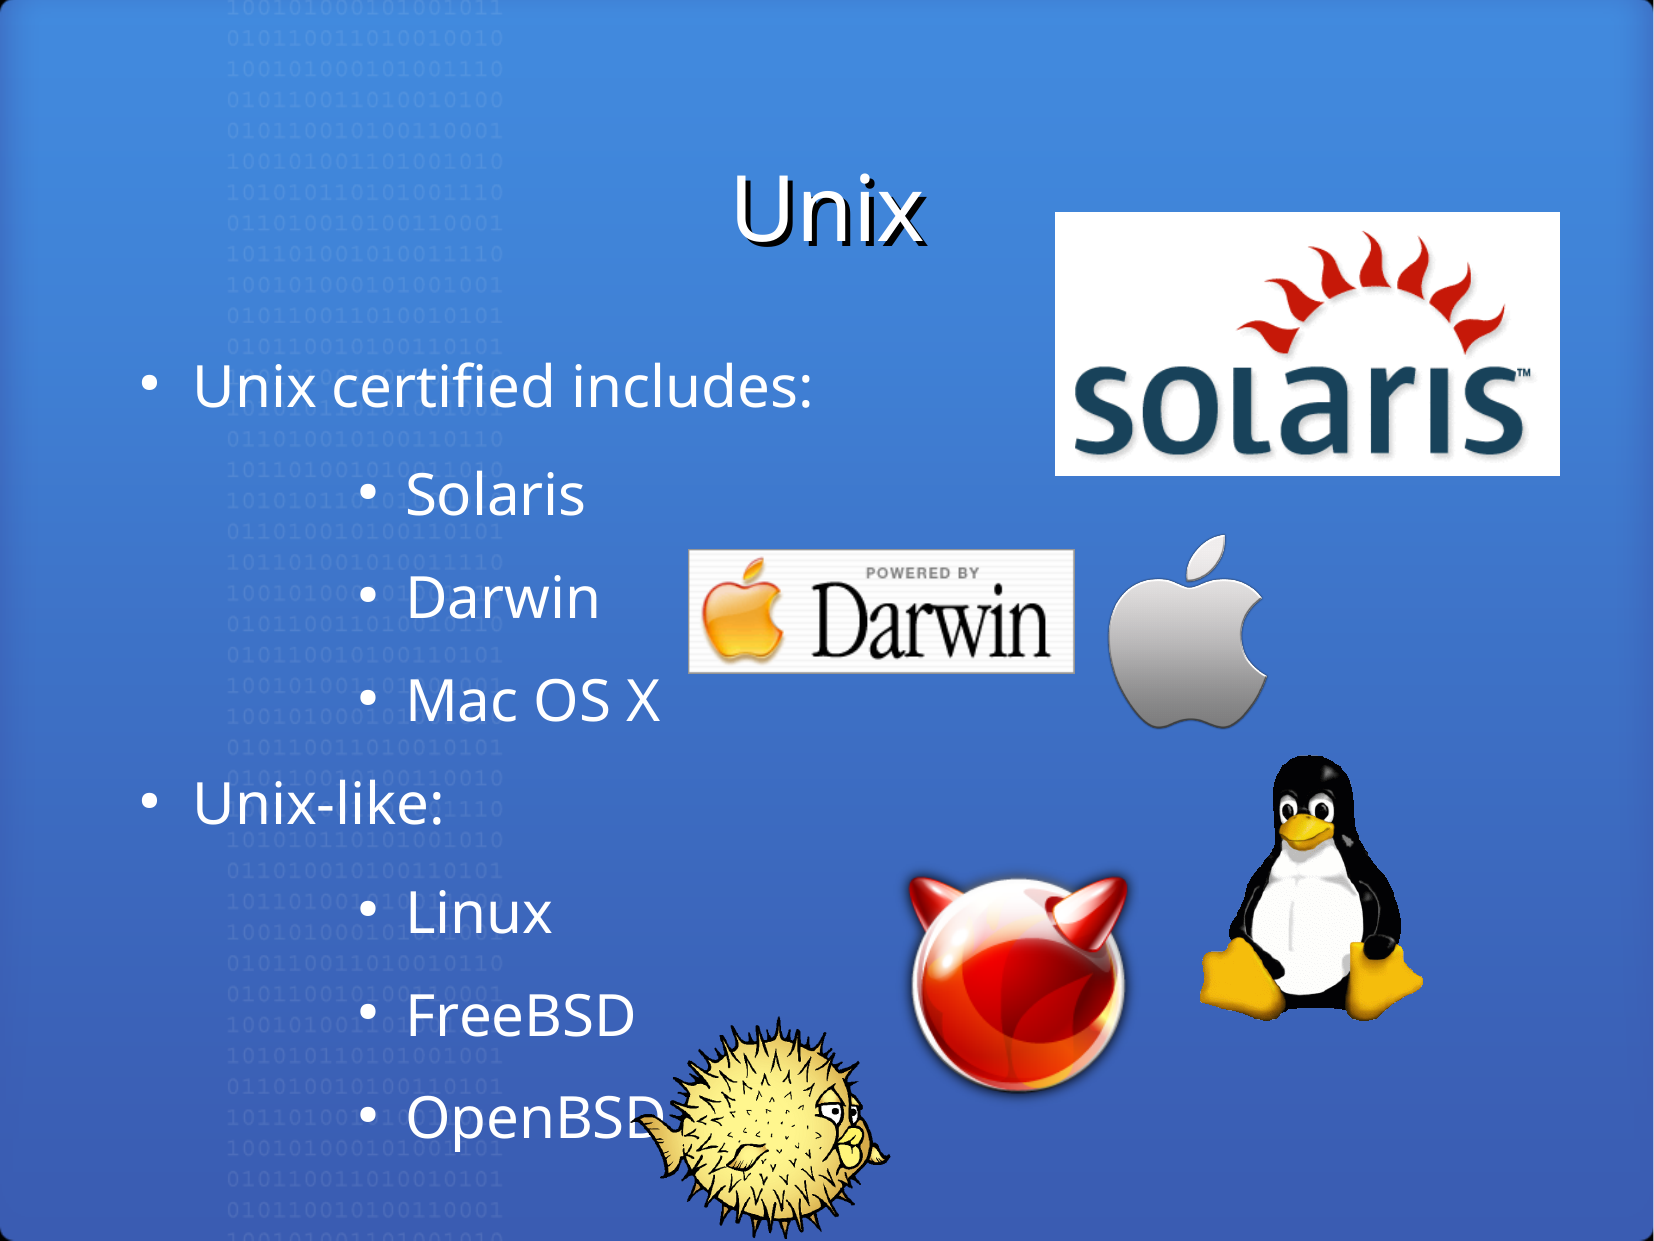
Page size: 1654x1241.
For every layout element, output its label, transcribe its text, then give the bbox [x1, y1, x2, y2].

title Unix [121, 102, 1534, 310]
picture [0, 0, 1654, 1241]
list Unix certified includes: Solaris Darwin Mac OS X Unix-like: Linux FreeBSD OpenBSD [121, 344, 1534, 1127]
